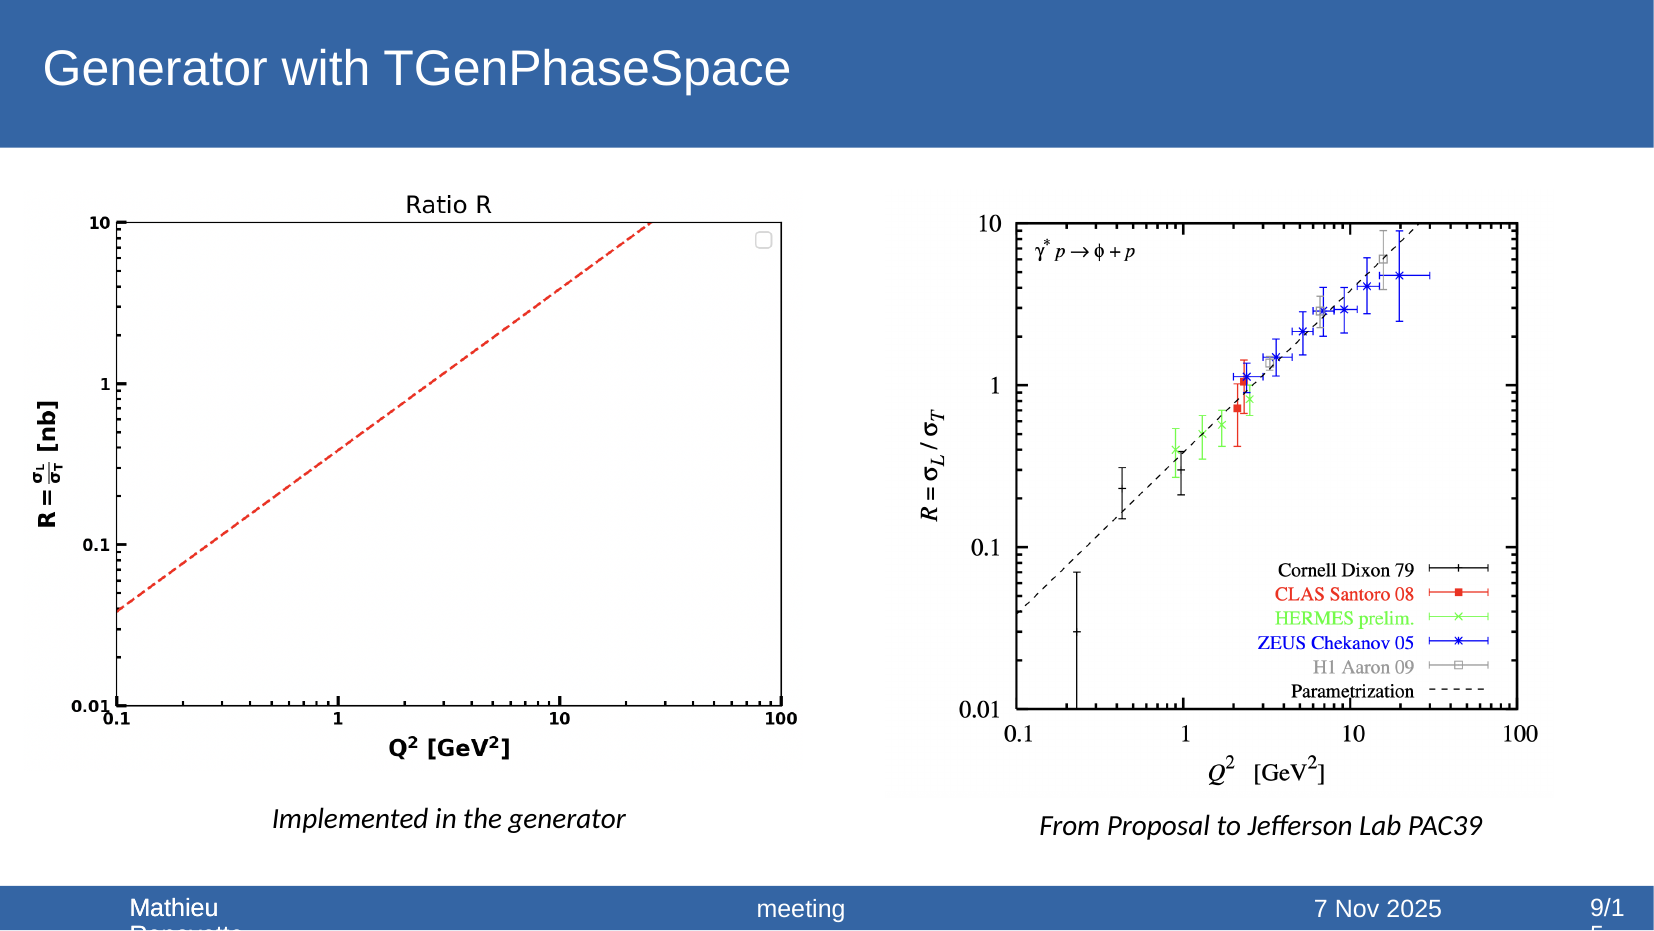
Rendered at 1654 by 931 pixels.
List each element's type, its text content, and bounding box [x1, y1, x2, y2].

text_box From Proposal to Jeﬀerson Lab PAC39 [1024, 799, 1536, 850]
text_box [226, 885, 1592, 931]
text_box Implemented in the generator [256, 791, 657, 843]
text_box meeting [734, 887, 953, 931]
text_box Mathieu Ronayette [114, 885, 355, 929]
text_box 7 Nov 2025 [1299, 887, 1536, 931]
text_box Generator with TGenPhaseSpace [27, 32, 886, 106]
picture [23, 191, 803, 771]
picture [885, 189, 1554, 798]
text_box [0, 0, 1654, 148]
text_box 9/15 [1575, 885, 1654, 930]
text_box [0, 885, 131, 931]
